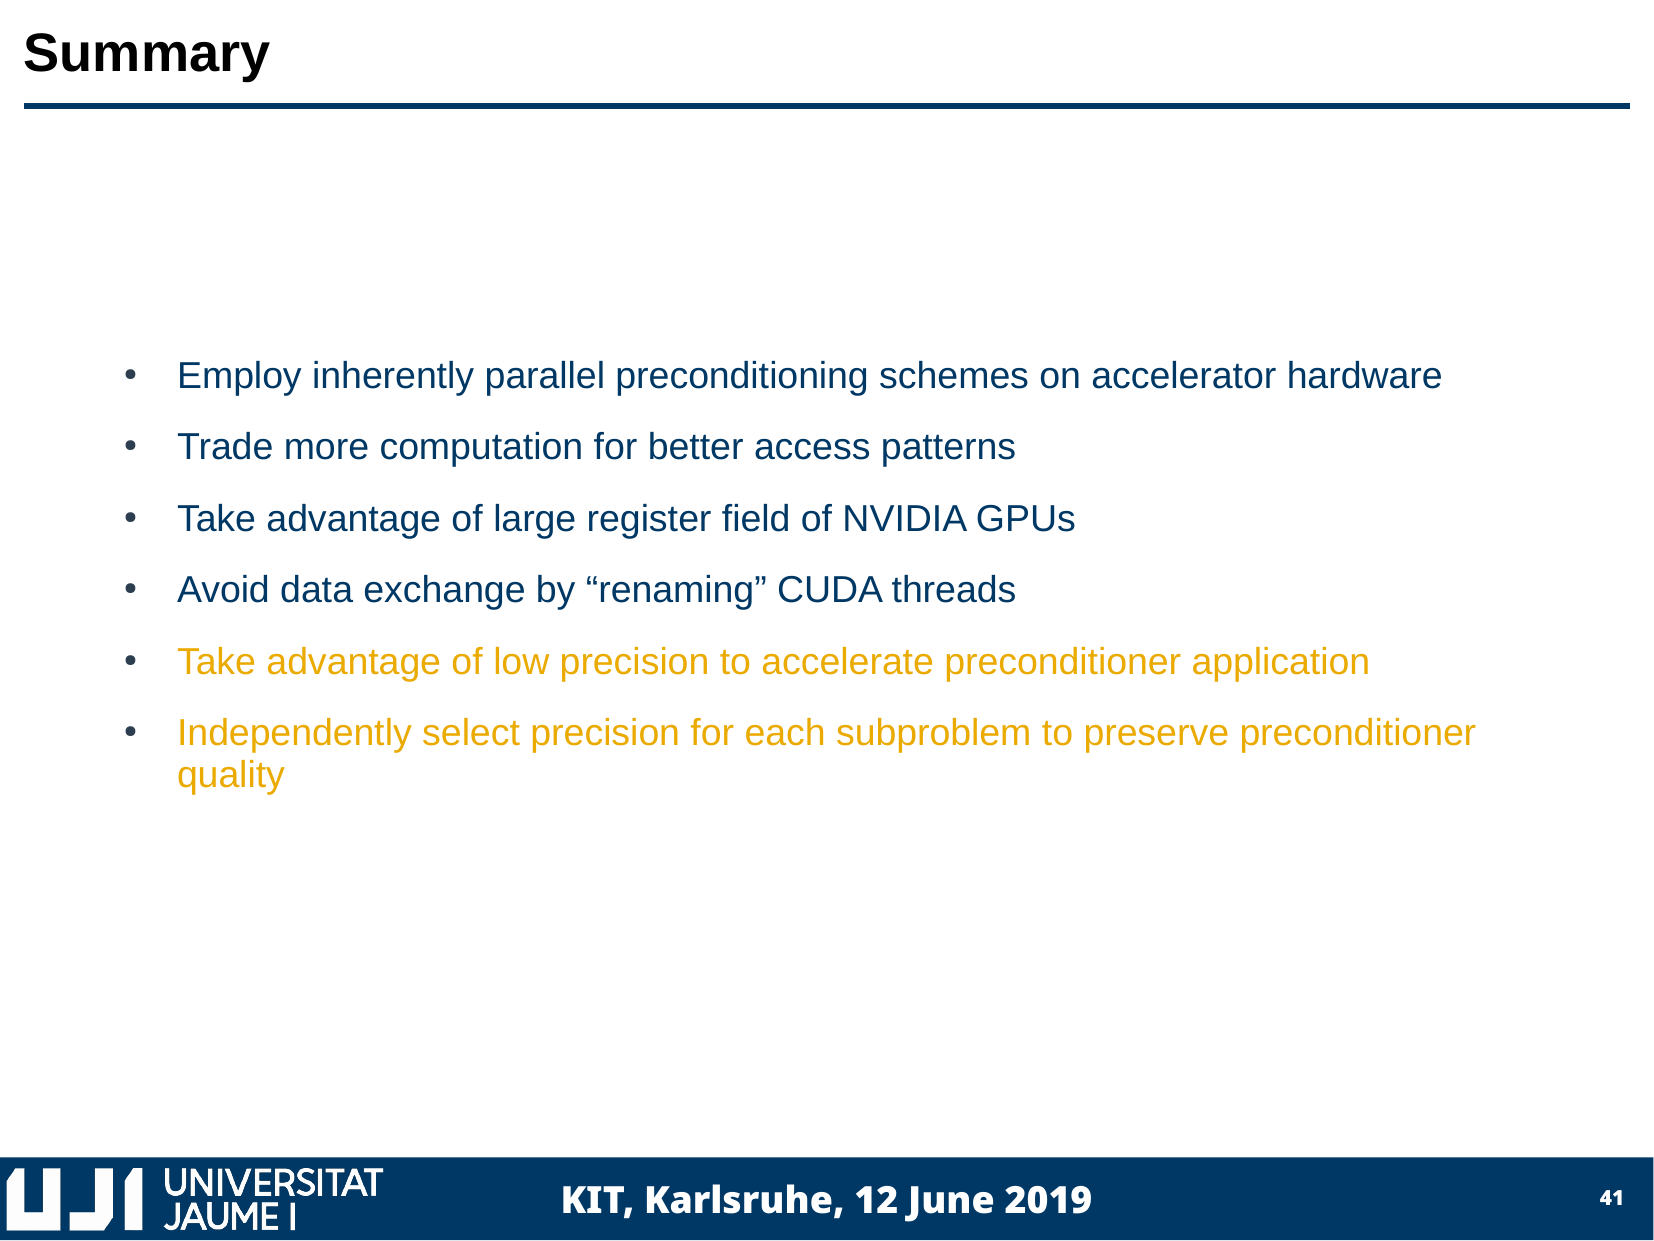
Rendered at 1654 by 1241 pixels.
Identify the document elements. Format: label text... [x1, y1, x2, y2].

picture [0, 1158, 390, 1241]
title Summary [23, 0, 1630, 107]
list Employ inherently parallel preconditioning schemes on accelerator hardware Trade more computation for better access patterns Take advantage of large register field of NVIDIA GPUs Avoid data exchange by “renaming” CUDA threads Take advantage of low precision to accelerate preconditioner application Independently select precision for each subproblem to preserve preconditioner quality [106, 354, 1524, 1087]
